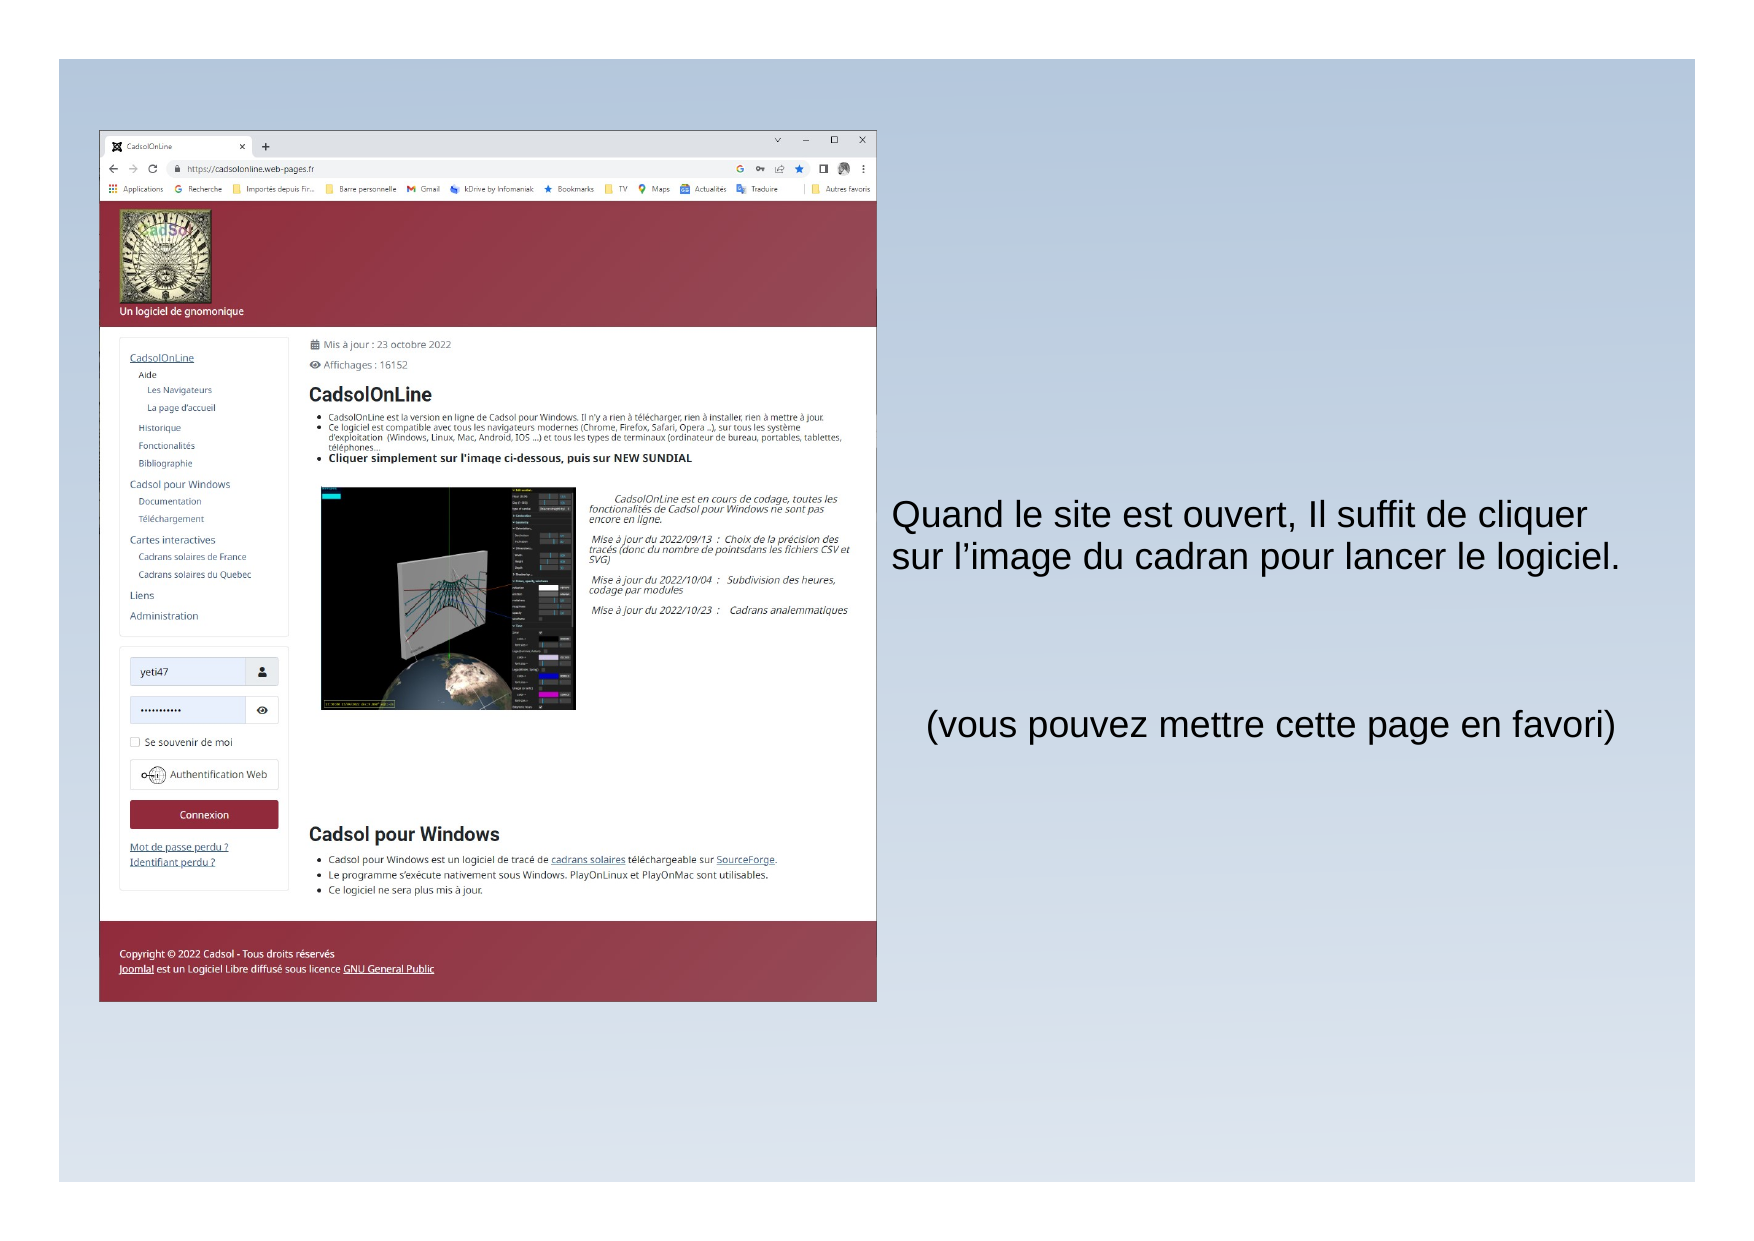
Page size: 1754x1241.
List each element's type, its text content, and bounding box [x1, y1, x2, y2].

text_box Quand le site est ouvert, Il suffit de cliquer sur l’image du cadran pour lancer le logiciel. (vous pouvez mettre cette page en favori) [876, 486, 1666, 910]
picture [99, 130, 877, 1002]
